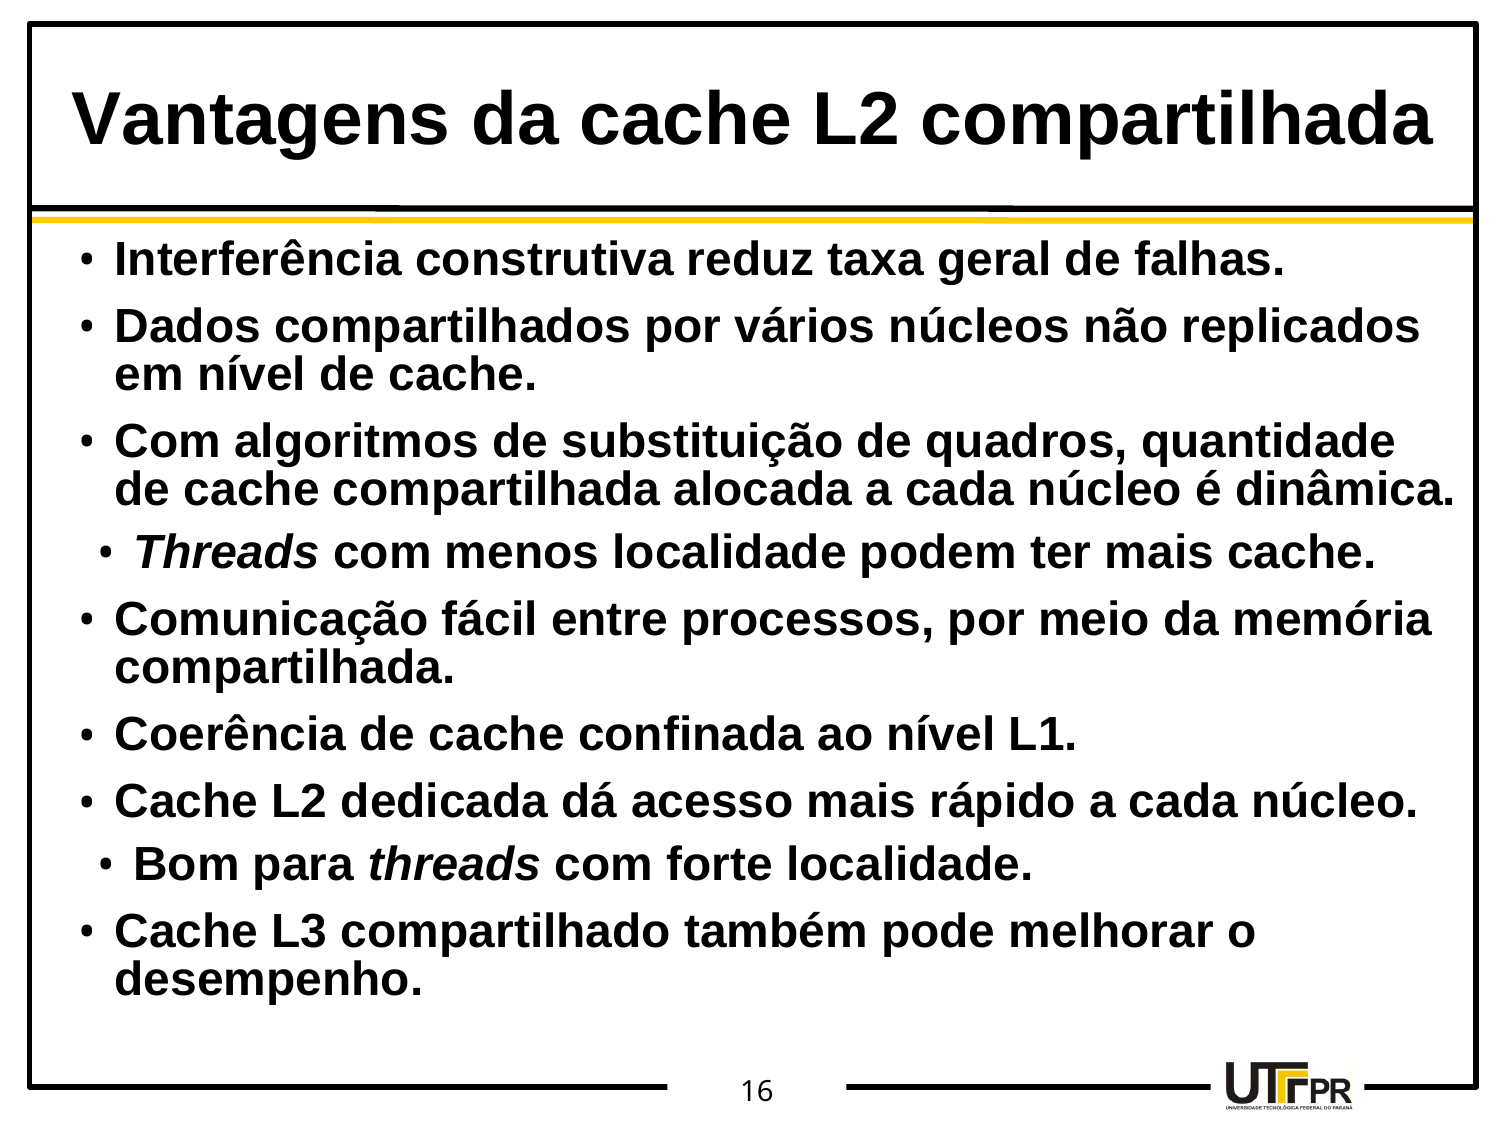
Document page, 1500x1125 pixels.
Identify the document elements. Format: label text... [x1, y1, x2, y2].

title Vantagens da cache L2 compartilhada [29, 47, 1477, 195]
picture [1225, 1063, 1353, 1110]
list Interferência construtiva reduz taxa geral de falhas. Dados compartilhados por vários núcleos não replicados em nível de cache. Com algoritmos de substituição de quadros, quantidade de cache compartilhada alocada a cada núcleo é dinâmica. Threads com menos localidade podem ter mais cache. Comunicação fácil entre processos, por meio da memória compartilhada. Coerência de cache confinada ao nível L1. Cache L2 dedicada dá acesso mais rápido a cada núcleo. Bom para threads com forte localidade. Cache L3 compartilhado também pode melhorar o desempenho. [41, 236, 1459, 1063]
